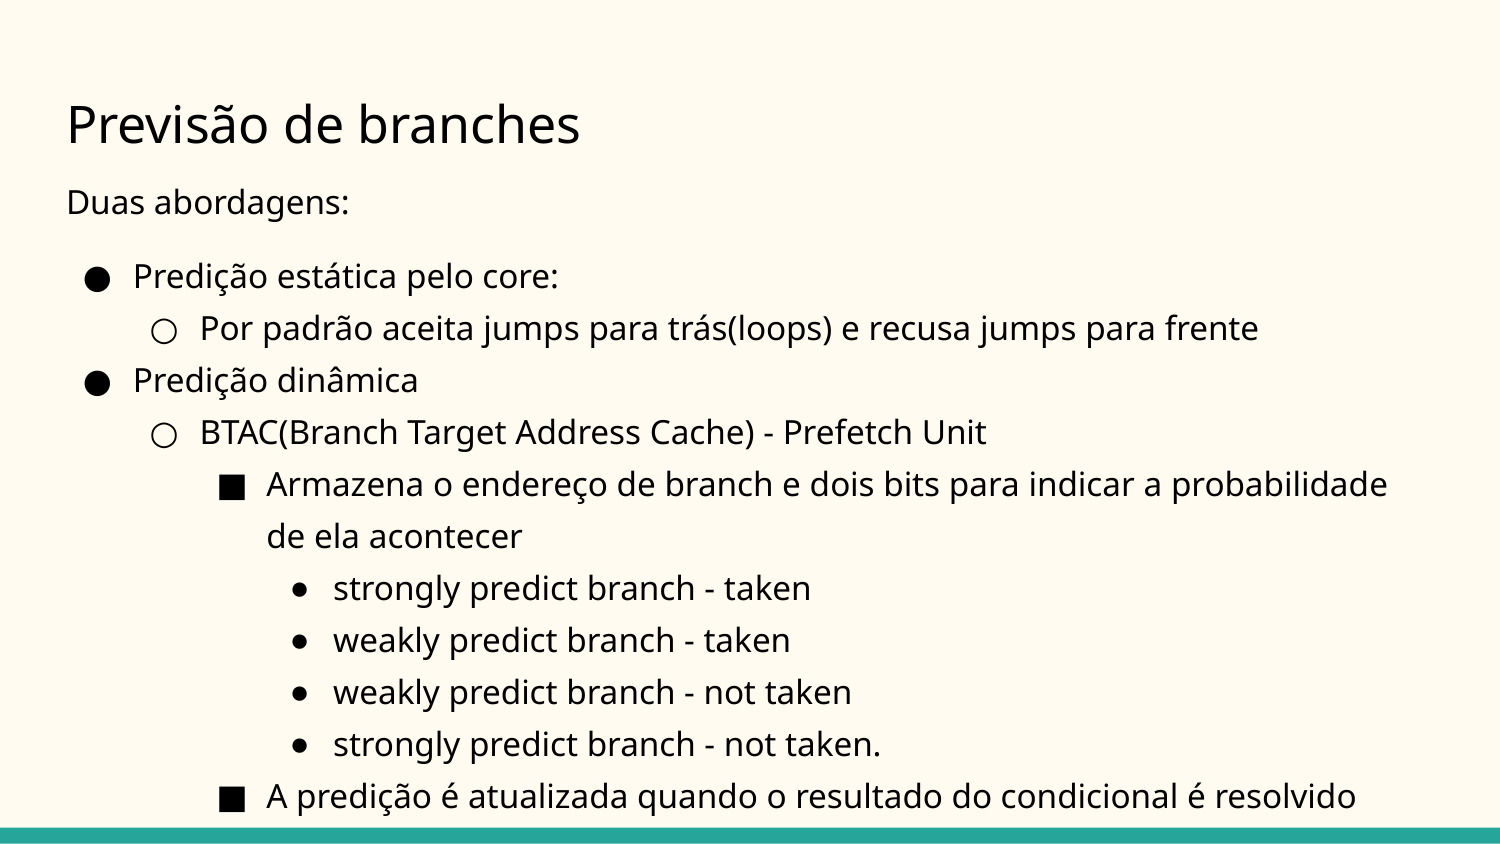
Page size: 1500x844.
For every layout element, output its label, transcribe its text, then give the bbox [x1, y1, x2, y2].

list Duas abordagens: Predição estática pelo core: Por padrão aceita jumps para trás(loops) e recusa jumps para frente Predição dinâmica BTAC(Branch Target Address Cache) - Prefetch Unit Armazena o endereço de branch e dois bits para indicar a probabilidade de ela acontecer strongly predict branch - taken weakly predict branch - taken weakly predict branch - not taken strongly predict branch - not taken. A predição é atualizada quando o resultado do condicional é resolvido [51, 157, 1449, 844]
title Previsão de branches [51, 72, 1449, 157]
